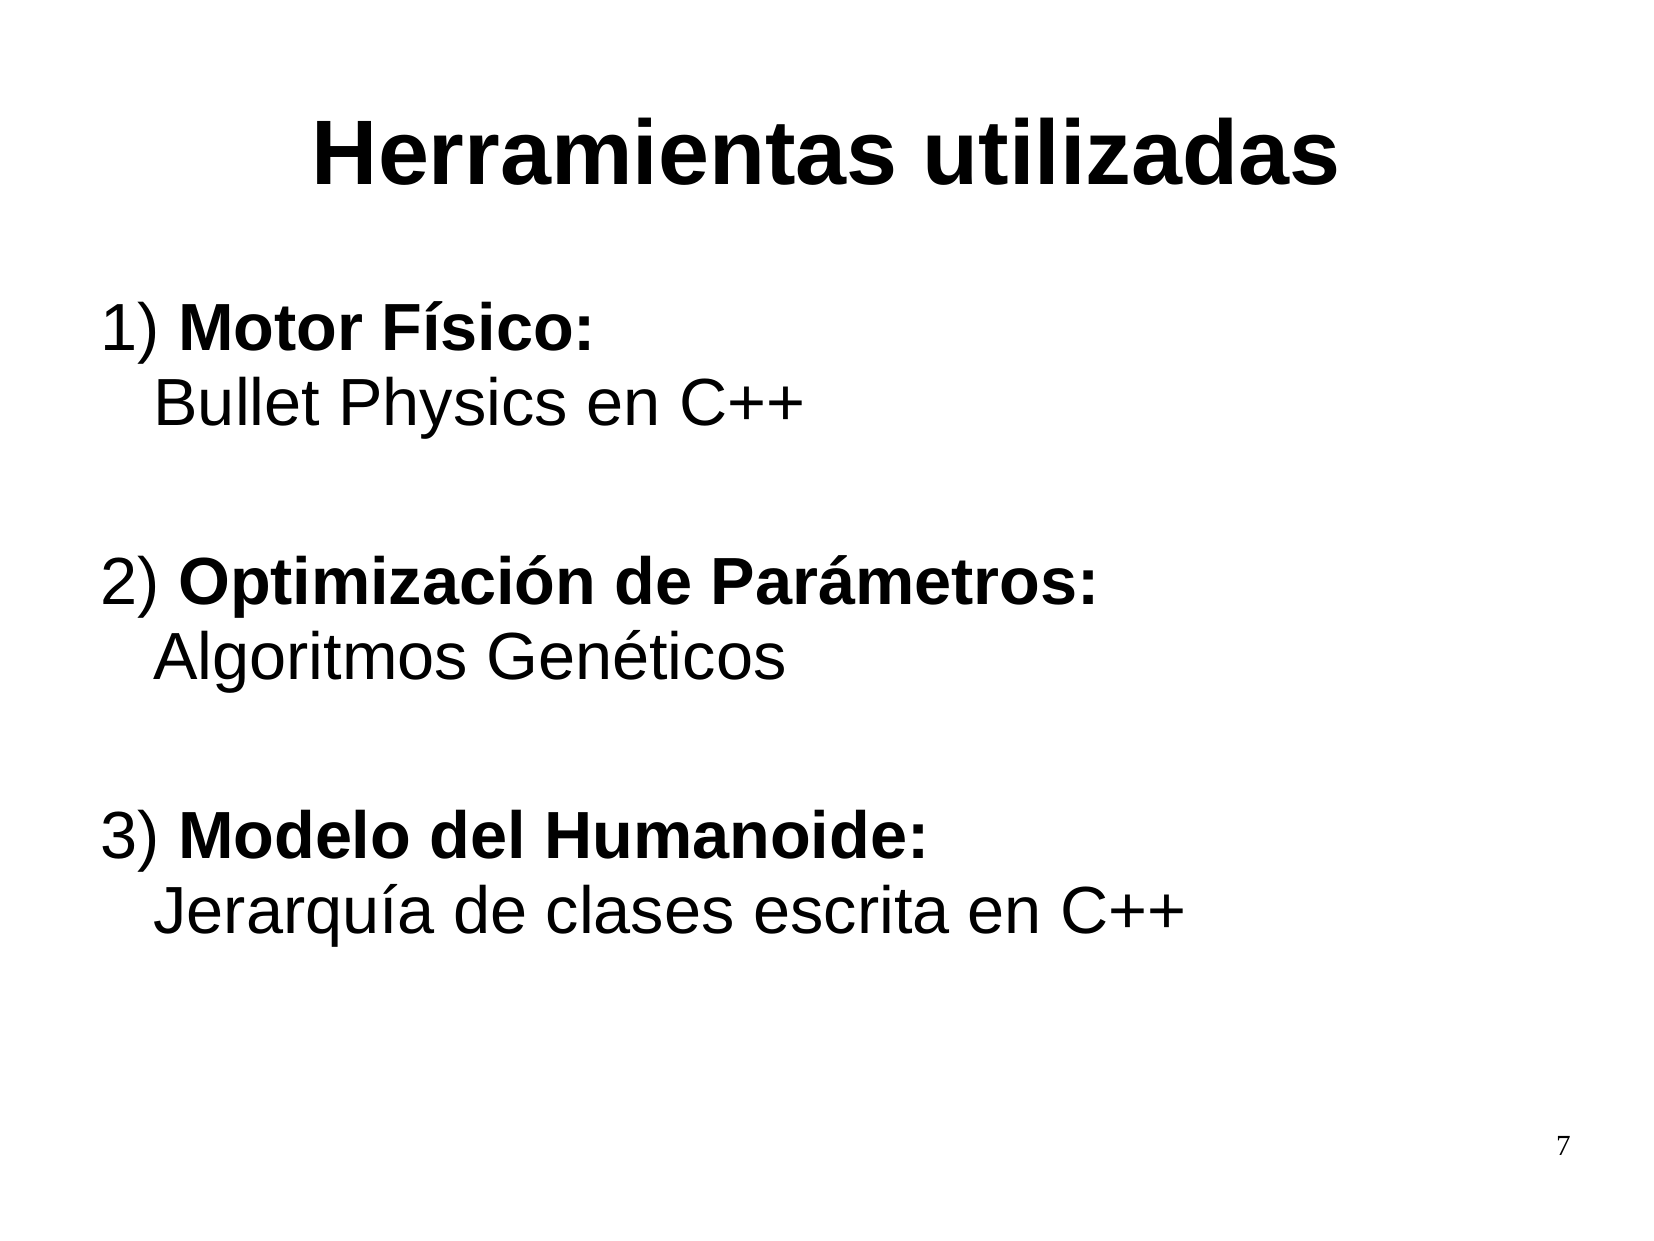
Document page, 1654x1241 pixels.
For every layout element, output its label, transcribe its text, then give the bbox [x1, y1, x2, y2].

list Motor Físico: Bullet Physics en C++ Optimización de Parámetros: Algoritmos Genéticos Modelo del Humanoide: Jerarquía de clases escrita en C++ [82, 290, 1571, 1010]
title Herramientas utilizadas [82, 49, 1571, 257]
